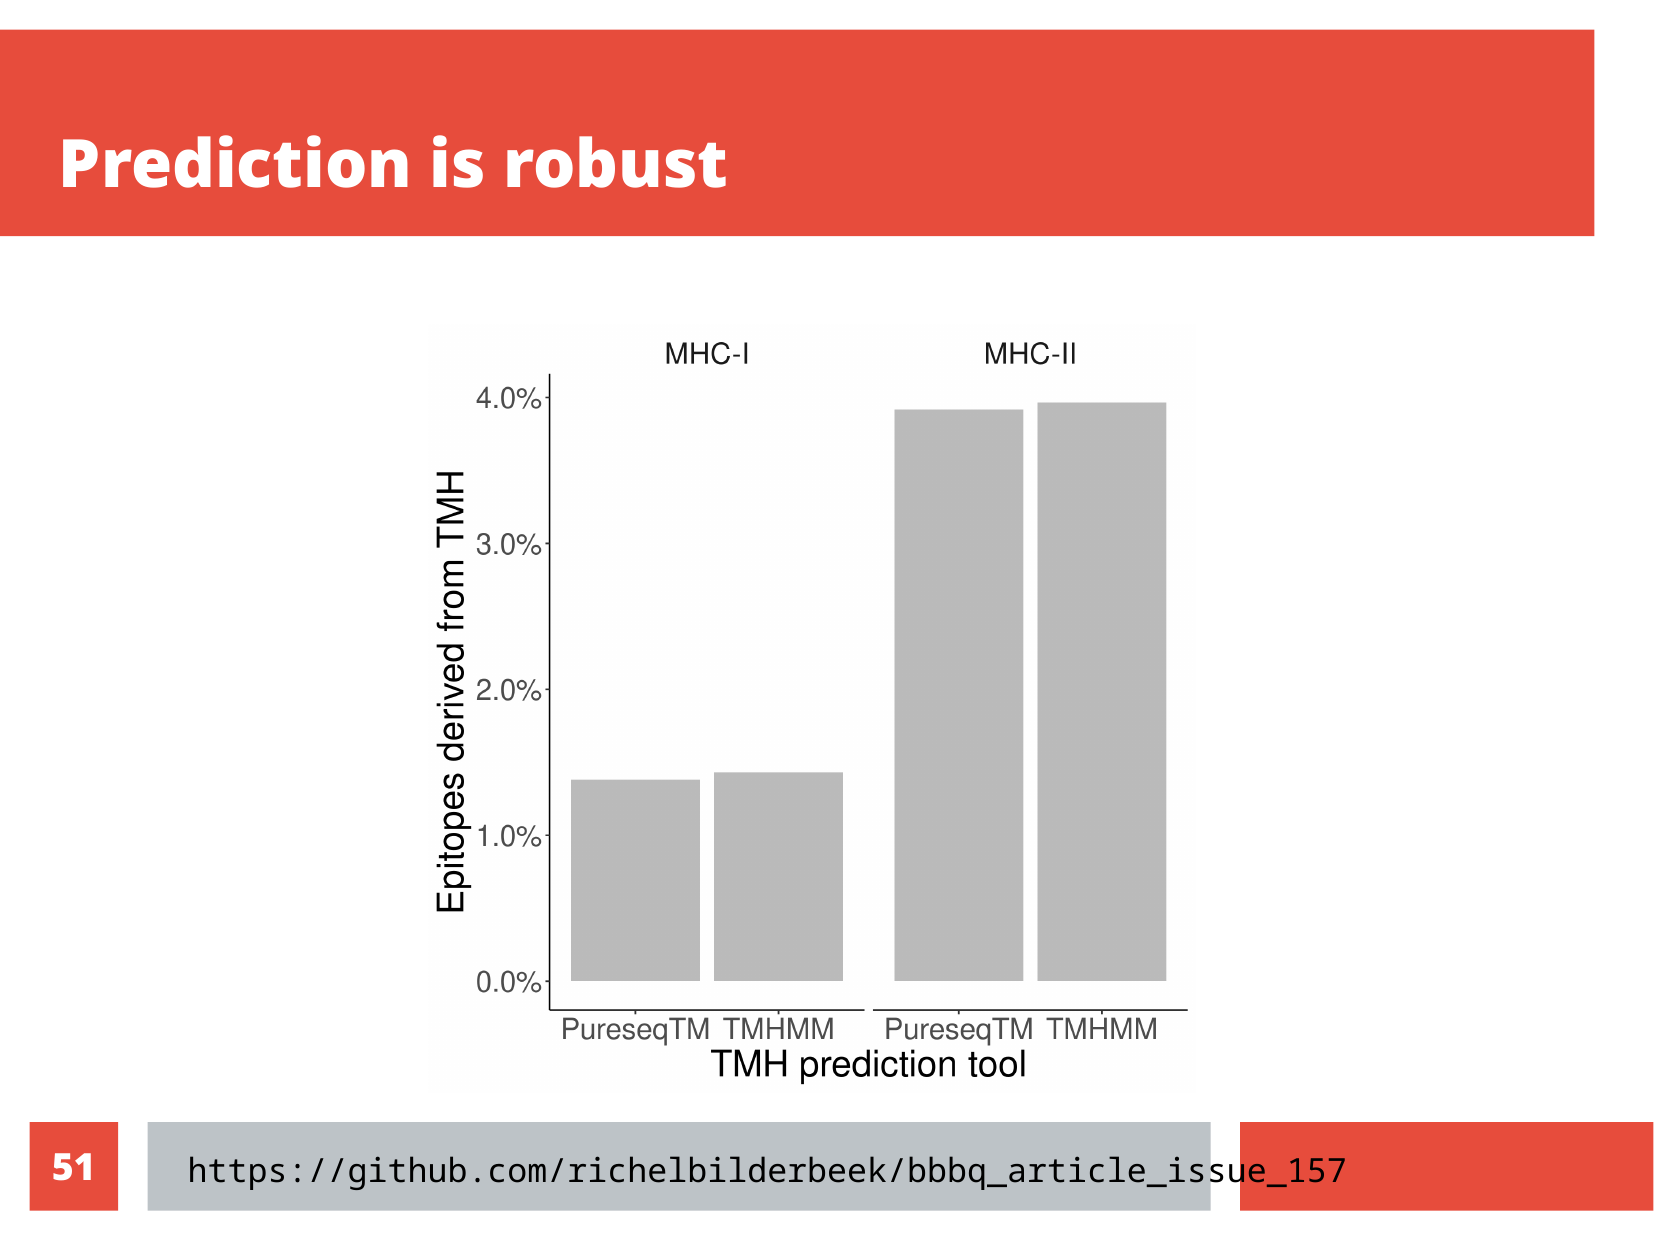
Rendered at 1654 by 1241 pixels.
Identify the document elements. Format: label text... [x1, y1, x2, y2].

text_box https://github.com/richelbilderbeek/bbbq_article_issue_157 [172, 1140, 1175, 1189]
title Prediction is robust [59, 59, 1595, 207]
picture [428, 324, 1196, 1093]
